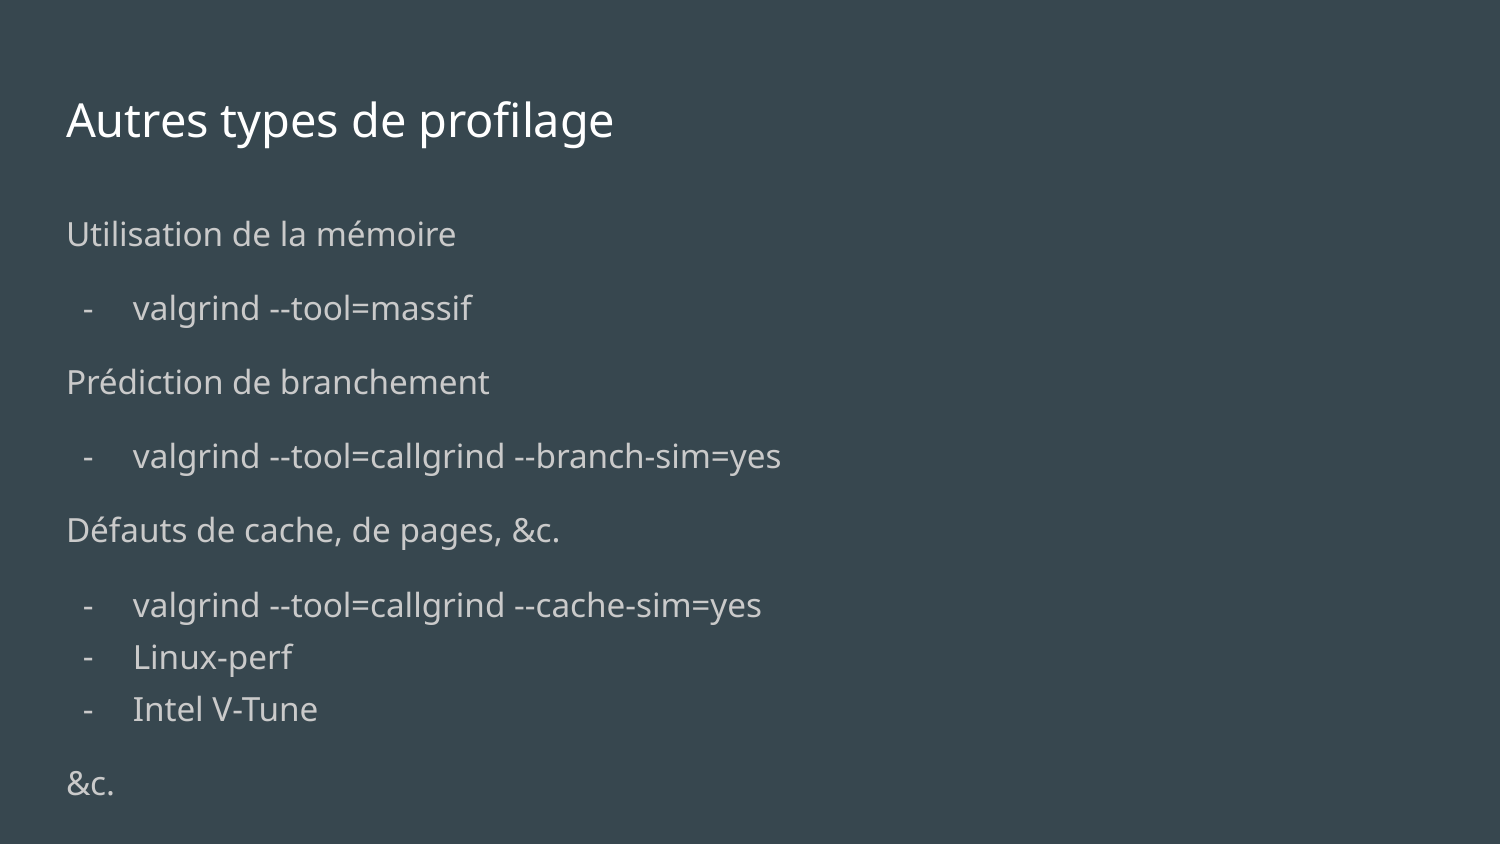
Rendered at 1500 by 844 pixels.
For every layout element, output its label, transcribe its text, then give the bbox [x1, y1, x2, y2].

title Autres types de profilage [51, 72, 1449, 167]
list Utilisation de la mémoire valgrind --tool=massif Prédiction de branchement valgrind --tool=callgrind --branch-sim=yes Défauts de cache, de pages, &c. valgrind --tool=callgrind --cache-sim=yes Linux-perf Intel V-Tune &c. [51, 189, 1449, 830]
